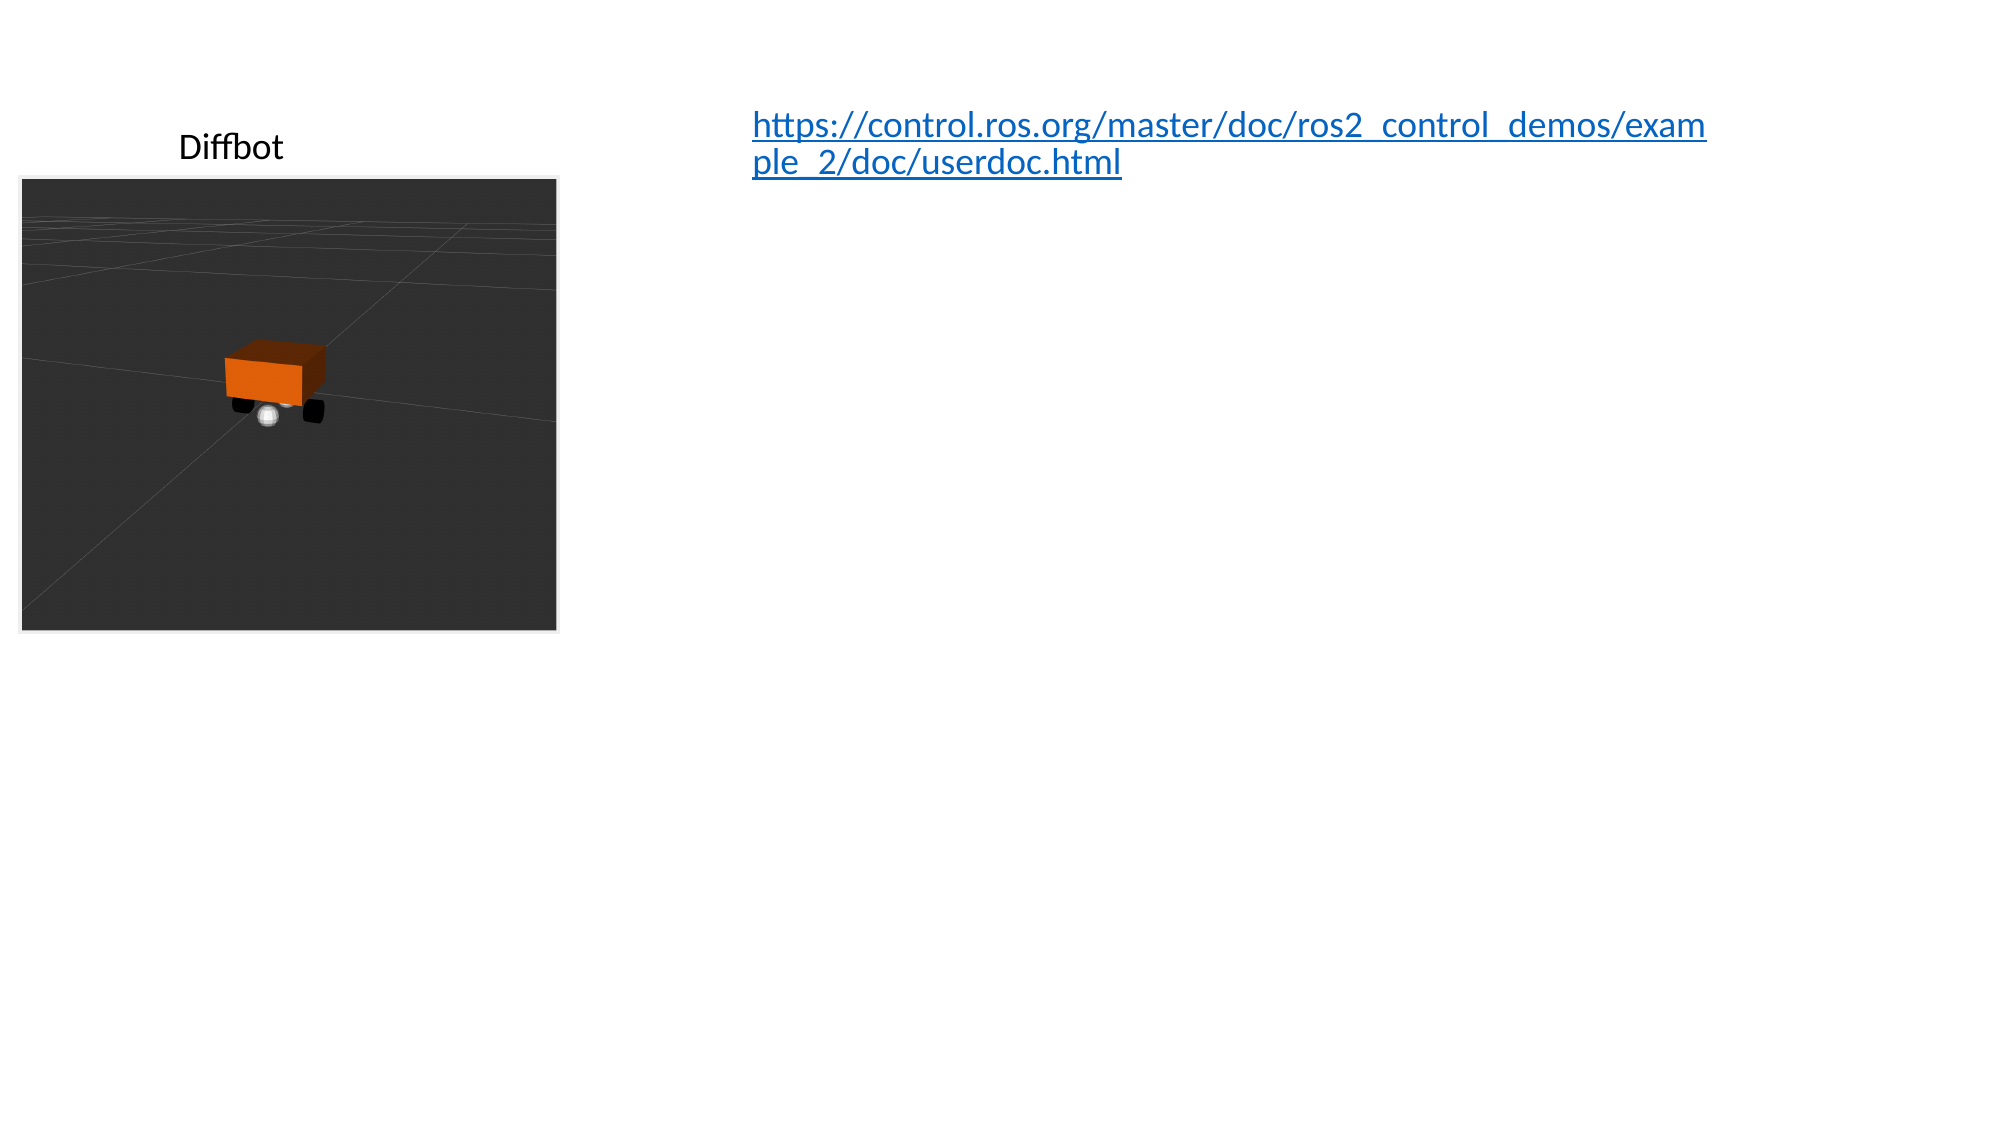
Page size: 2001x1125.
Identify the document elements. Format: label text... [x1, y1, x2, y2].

text_box Diffbot [164, 115, 323, 175]
text_box https://control.ros.org/master/doc/ros2_control_demos/example_2/doc/userdoc.html [737, 92, 1738, 153]
picture [18, 175, 560, 634]
